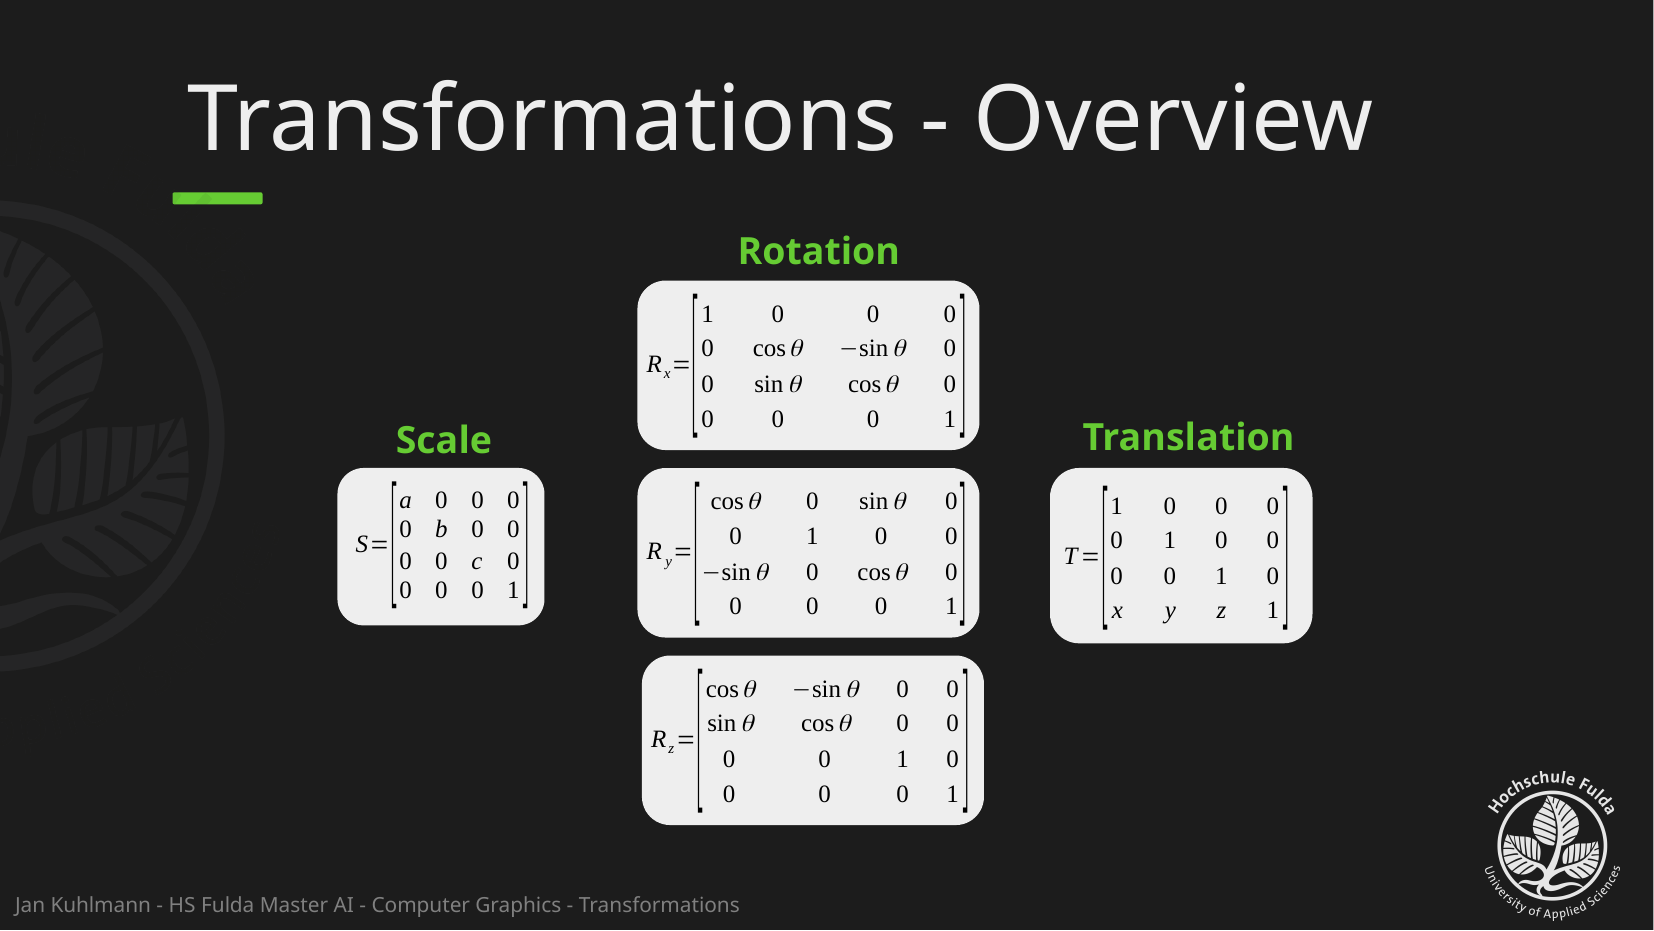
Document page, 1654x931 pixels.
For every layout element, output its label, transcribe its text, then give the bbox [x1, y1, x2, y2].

text_box [337, 467, 545, 626]
text_box [637, 468, 980, 638]
picture [1485, 771, 1620, 921]
chart [645, 292, 966, 440]
title Transformations - Overview [187, 37, 1571, 193]
chart [645, 480, 968, 627]
text_box [1050, 468, 1313, 644]
text_box Translation [1068, 403, 1285, 470]
text_box [641, 655, 984, 826]
chart [354, 480, 530, 611]
chart [649, 667, 970, 815]
text_box Scale [381, 406, 502, 473]
chart [1063, 484, 1289, 632]
text_box Rotation [723, 217, 896, 284]
text_box [637, 280, 980, 451]
